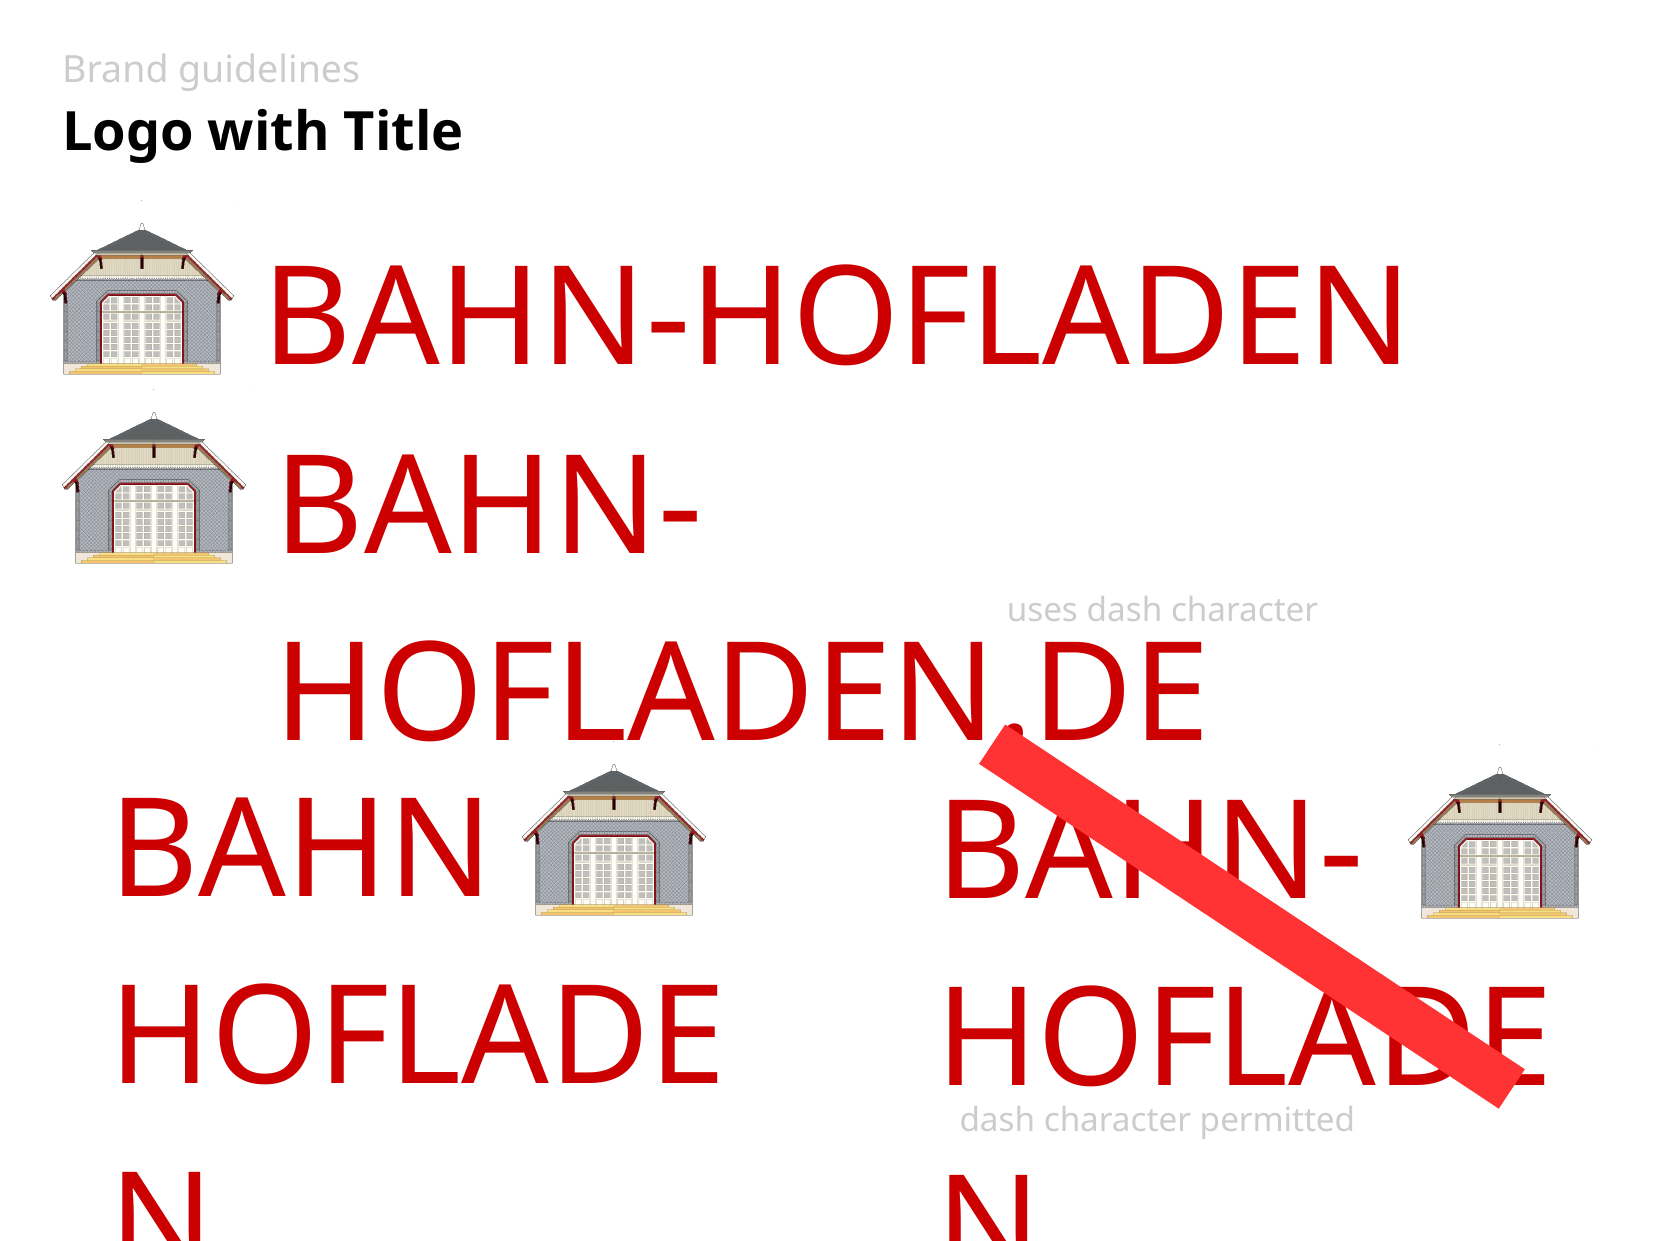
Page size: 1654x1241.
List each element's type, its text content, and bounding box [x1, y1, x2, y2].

picture [47, 200, 249, 579]
text_box BAHN-HOFLADEN [248, 209, 1619, 390]
text_box uses dash character [992, 578, 1453, 653]
text_box Brand guidelines [47, 34, 508, 85]
picture [1405, 744, 1595, 934]
text_box BAHN-HOFLADEN.DE [259, 398, 1630, 579]
text_box BAHN- HOFLADEN [1037, 744, 1654, 1089]
picture [519, 741, 709, 931]
text_box dash character permitted [944, 1089, 1406, 1163]
text_box BAHN HOFLADEN [94, 741, 827, 1087]
text_box BAHN- HOFLADEN [921, 744, 1467, 1089]
text_box Logo with Title [47, 85, 508, 166]
